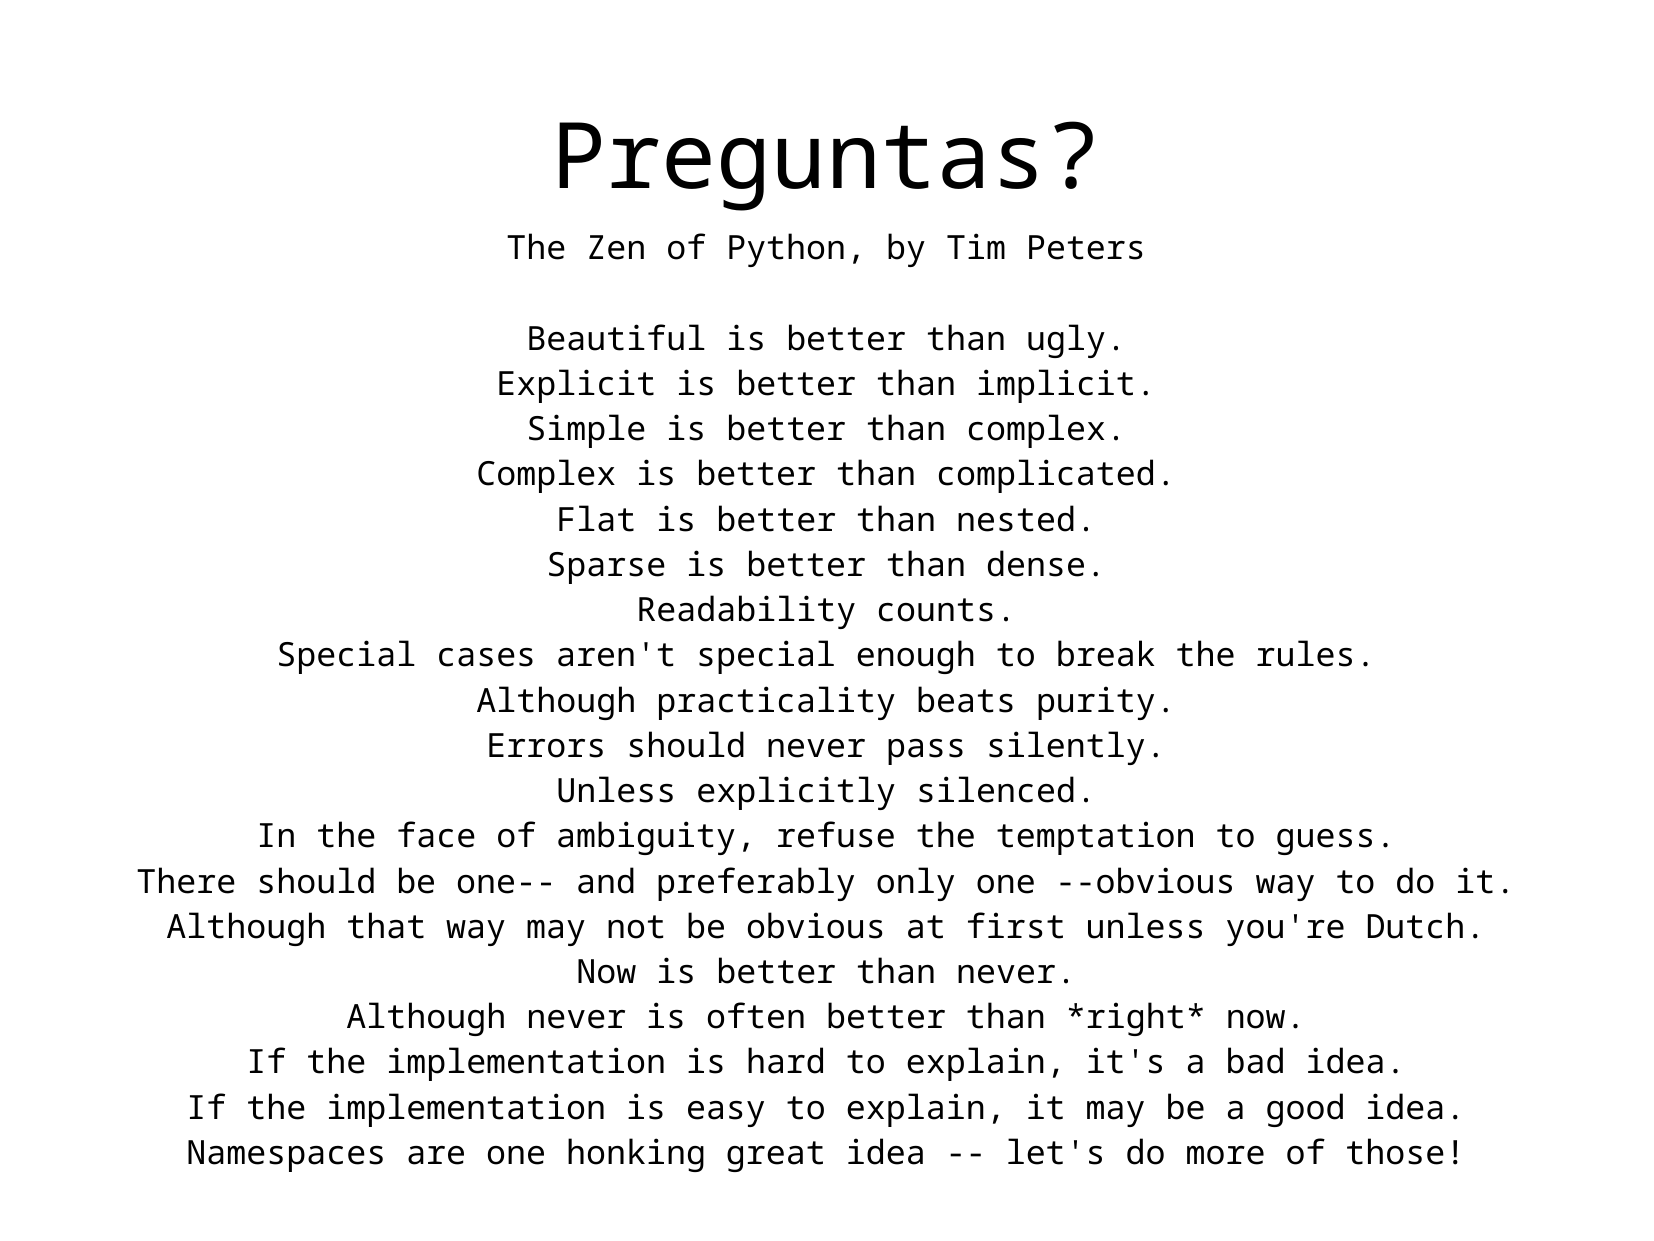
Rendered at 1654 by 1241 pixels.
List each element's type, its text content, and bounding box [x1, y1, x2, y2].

title Preguntas? [82, 49, 1571, 257]
subtitle The Zen of Python, by Tim Peters Beautiful is better than ugly. Explicit is better than implicit. Simple is better than complex. Complex is better than complicated. Flat is better than nested. Sparse is better than dense. Readability counts. Special cases aren't special enough to break the rules. Although practicality beats purity. Errors should never pass silently. Unless explicitly silenced. In the face of ambiguity, refuse the temptation to guess. There should be one-- and preferably only one --obvious way to do it. Although that way may not be obvious at first unless you're Dutch. Now is better than never. Although never is often better than *right* now. If the implementation is hard to explain, it's a bad idea. If the implementation is easy to explain, it may be a good idea. Namespaces are one honking great idea -- let's do more of those! [82, 289, 1571, 1109]
